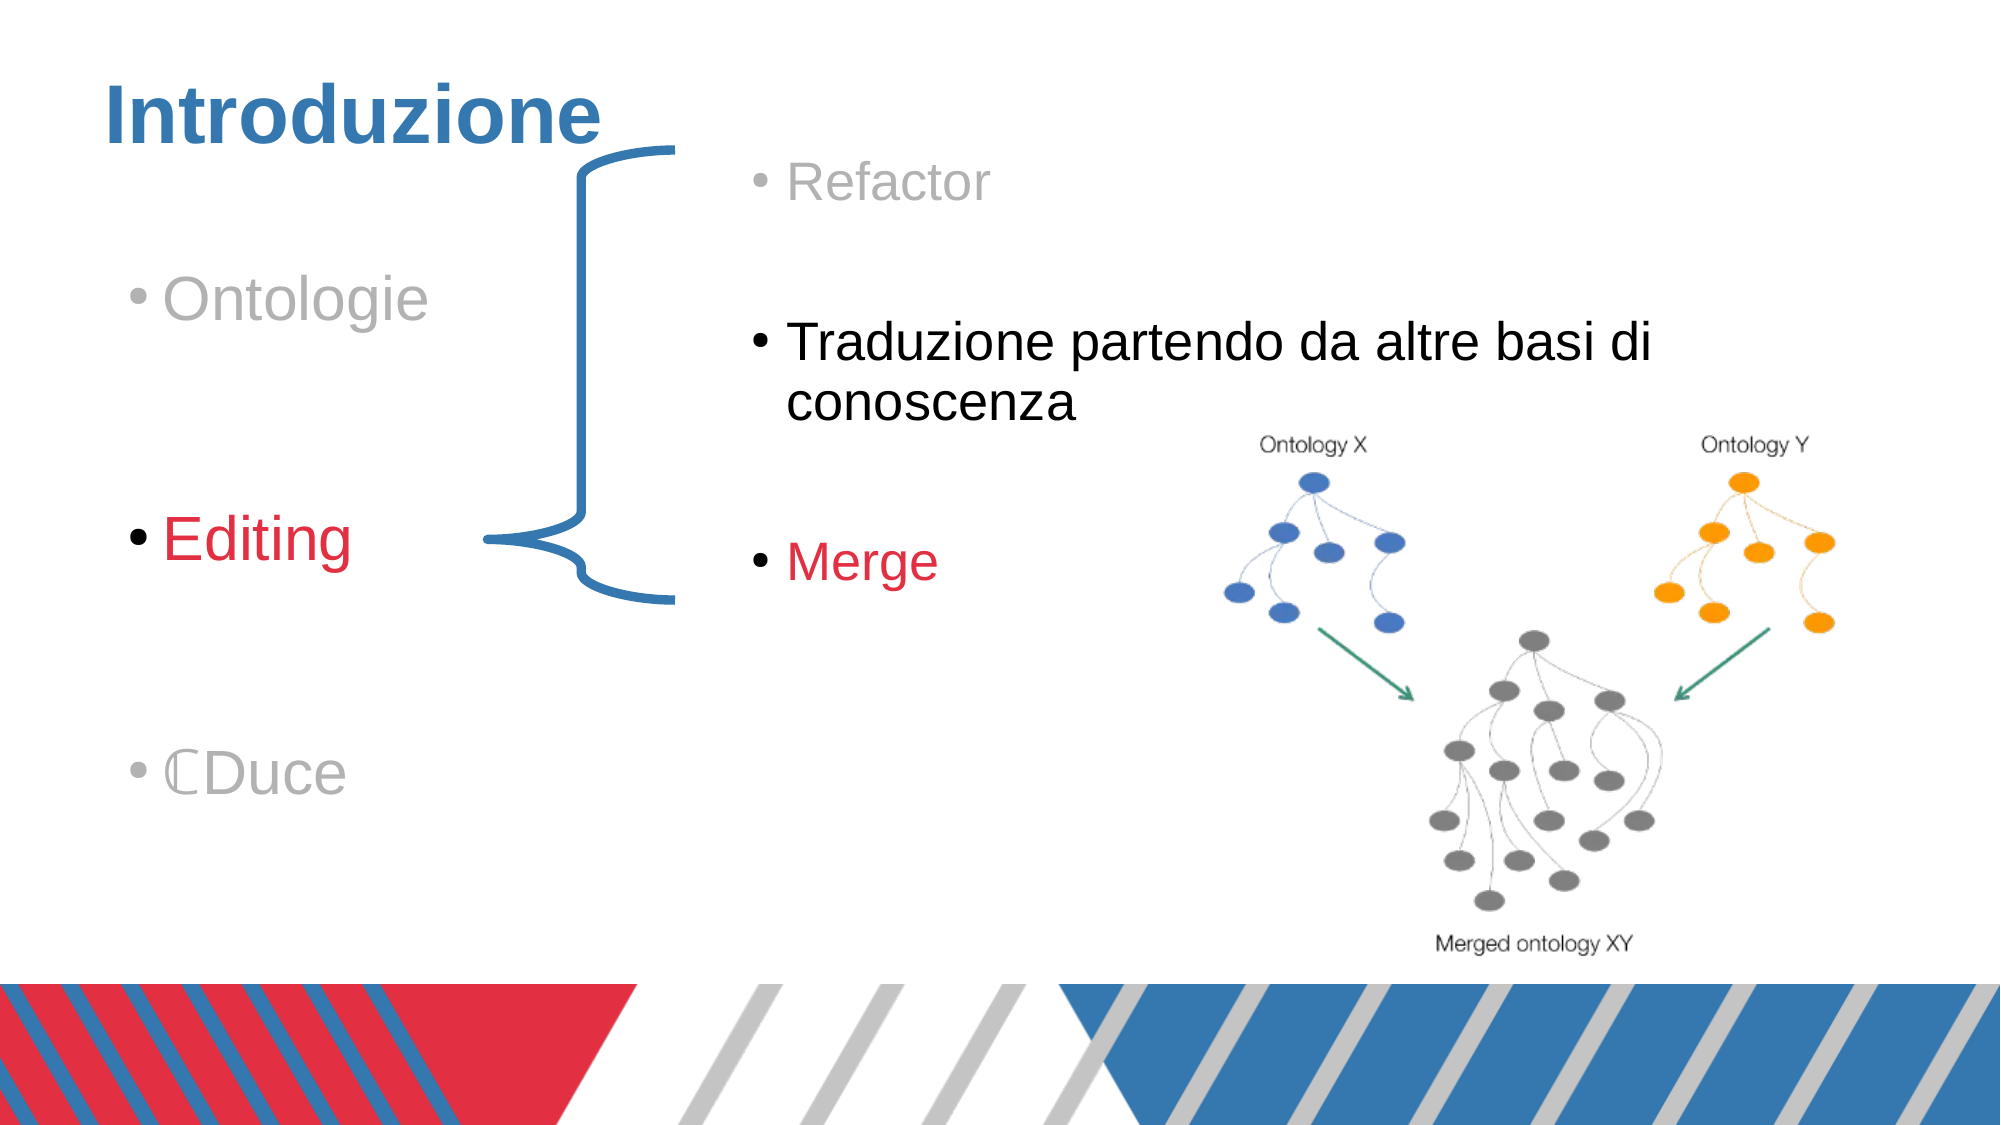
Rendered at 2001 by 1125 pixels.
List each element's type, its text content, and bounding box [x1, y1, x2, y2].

picture [0, 412, 2000, 1125]
text_box Refactor Traduzione partendo da altre basi di conoscenza Merge [736, 144, 1862, 745]
title Introduzione [89, 64, 1828, 171]
text_box Ontologie Editing ℂDuce [112, 262, 863, 976]
